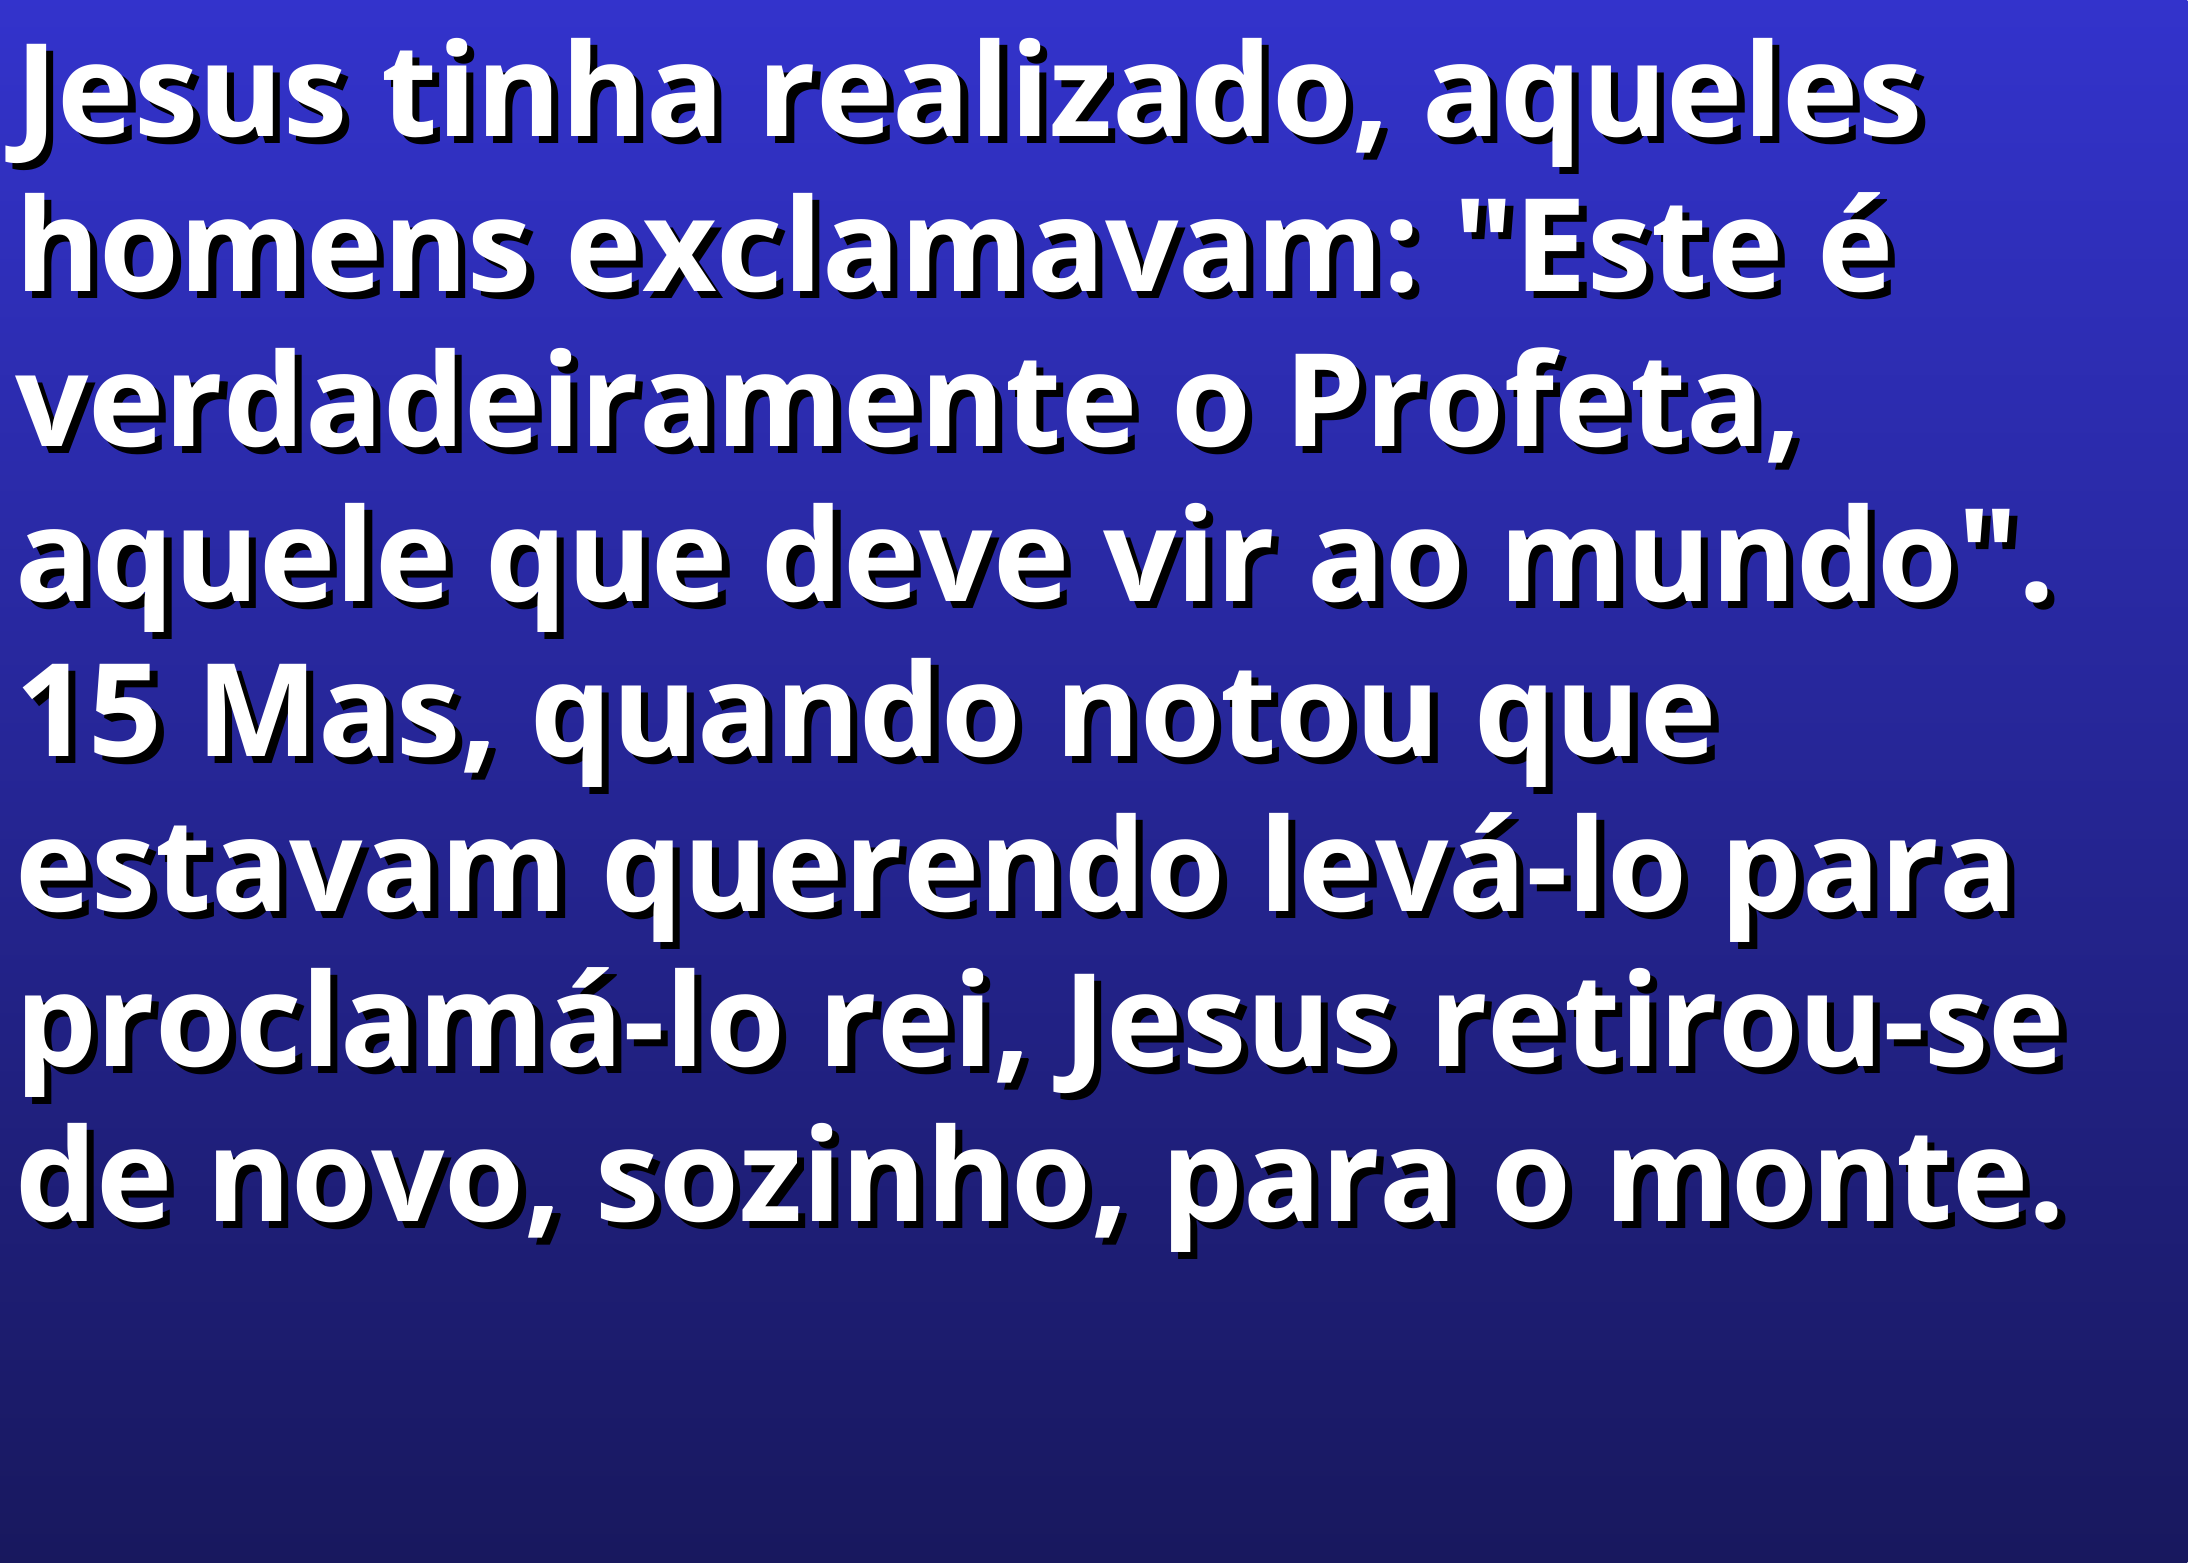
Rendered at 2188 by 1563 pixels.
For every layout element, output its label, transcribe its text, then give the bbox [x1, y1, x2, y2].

text_box Jesus tinha realizado, aqueles homens exclamavam: "Este é verdadeiramente o Profeta, aquele que deve vir ao mundo". 15 Mas, quando notou que estavam querendo levá-lo para proclamá-lo rei, Jesus retirou-se de novo, sozinho, para o monte. [0, 0, 2188, 1410]
